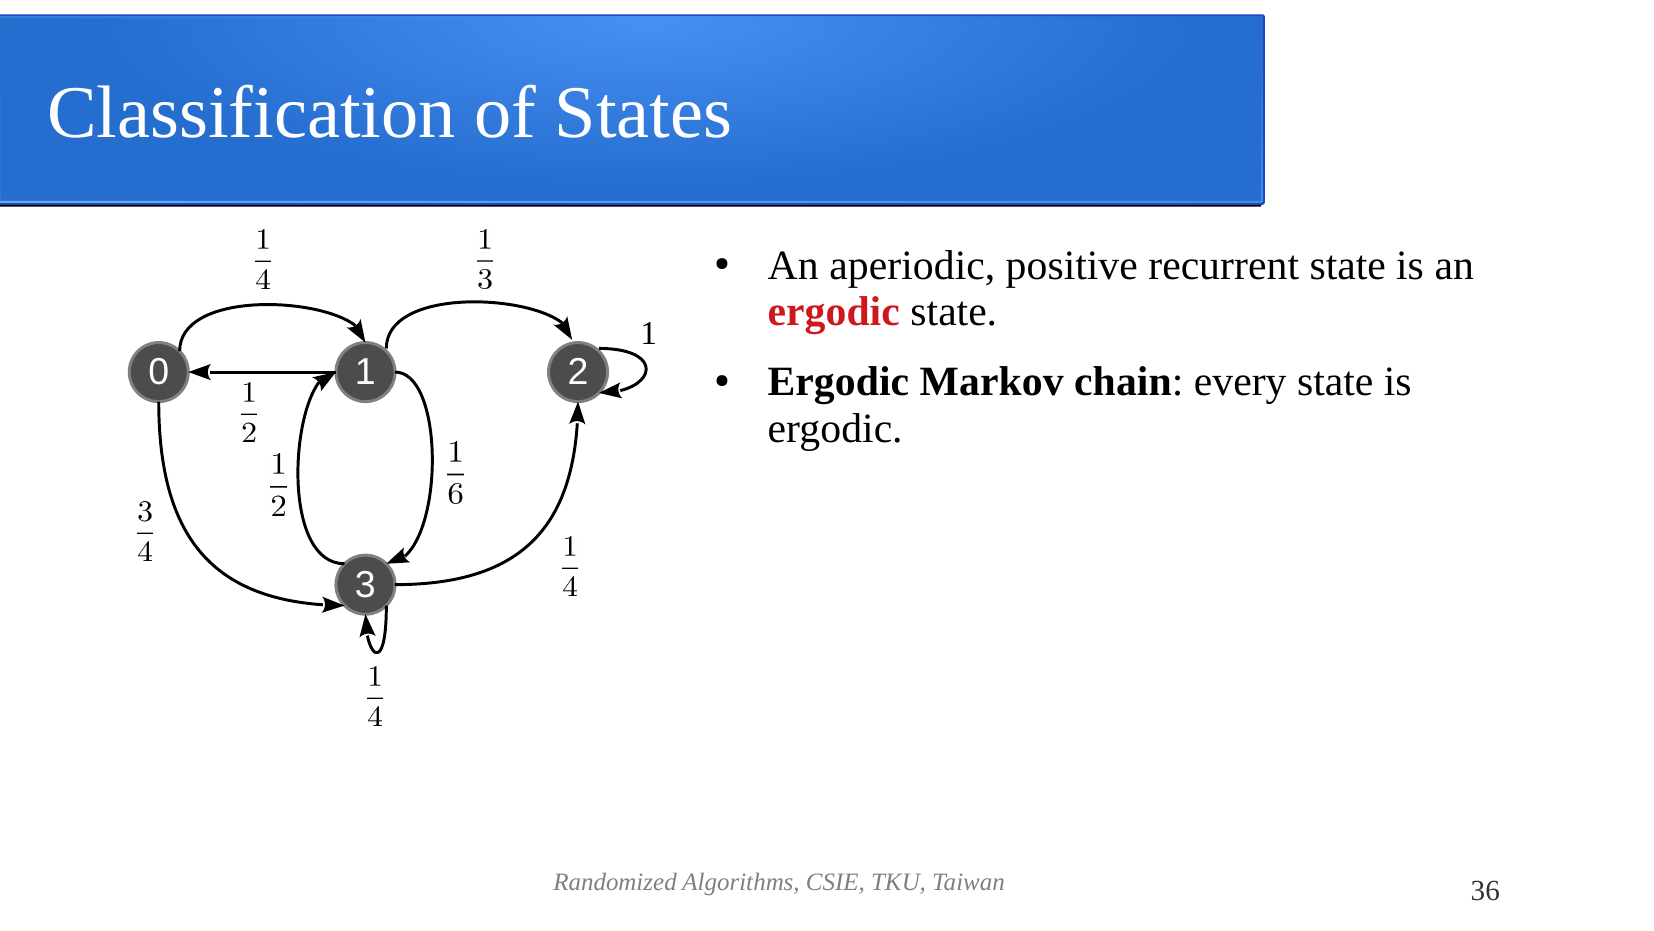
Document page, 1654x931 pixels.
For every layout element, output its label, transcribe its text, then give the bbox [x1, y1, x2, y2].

title Classification of States [47, 35, 1199, 189]
list An aperiodic, positive recurrent state is an ergodic state. Ergodic Markov chain: every state is ergodic. [696, 242, 1477, 782]
text_box 2 [548, 342, 608, 402]
picture [270, 453, 287, 516]
picture [367, 666, 383, 726]
picture [241, 382, 257, 443]
picture [477, 229, 493, 289]
picture [562, 536, 578, 596]
picture [447, 441, 464, 504]
picture [255, 229, 271, 289]
text_box 1 [607, 307, 691, 364]
picture [137, 501, 153, 561]
text_box 3 [335, 555, 395, 615]
text_box 1 [335, 342, 395, 402]
text_box 0 [129, 342, 189, 402]
